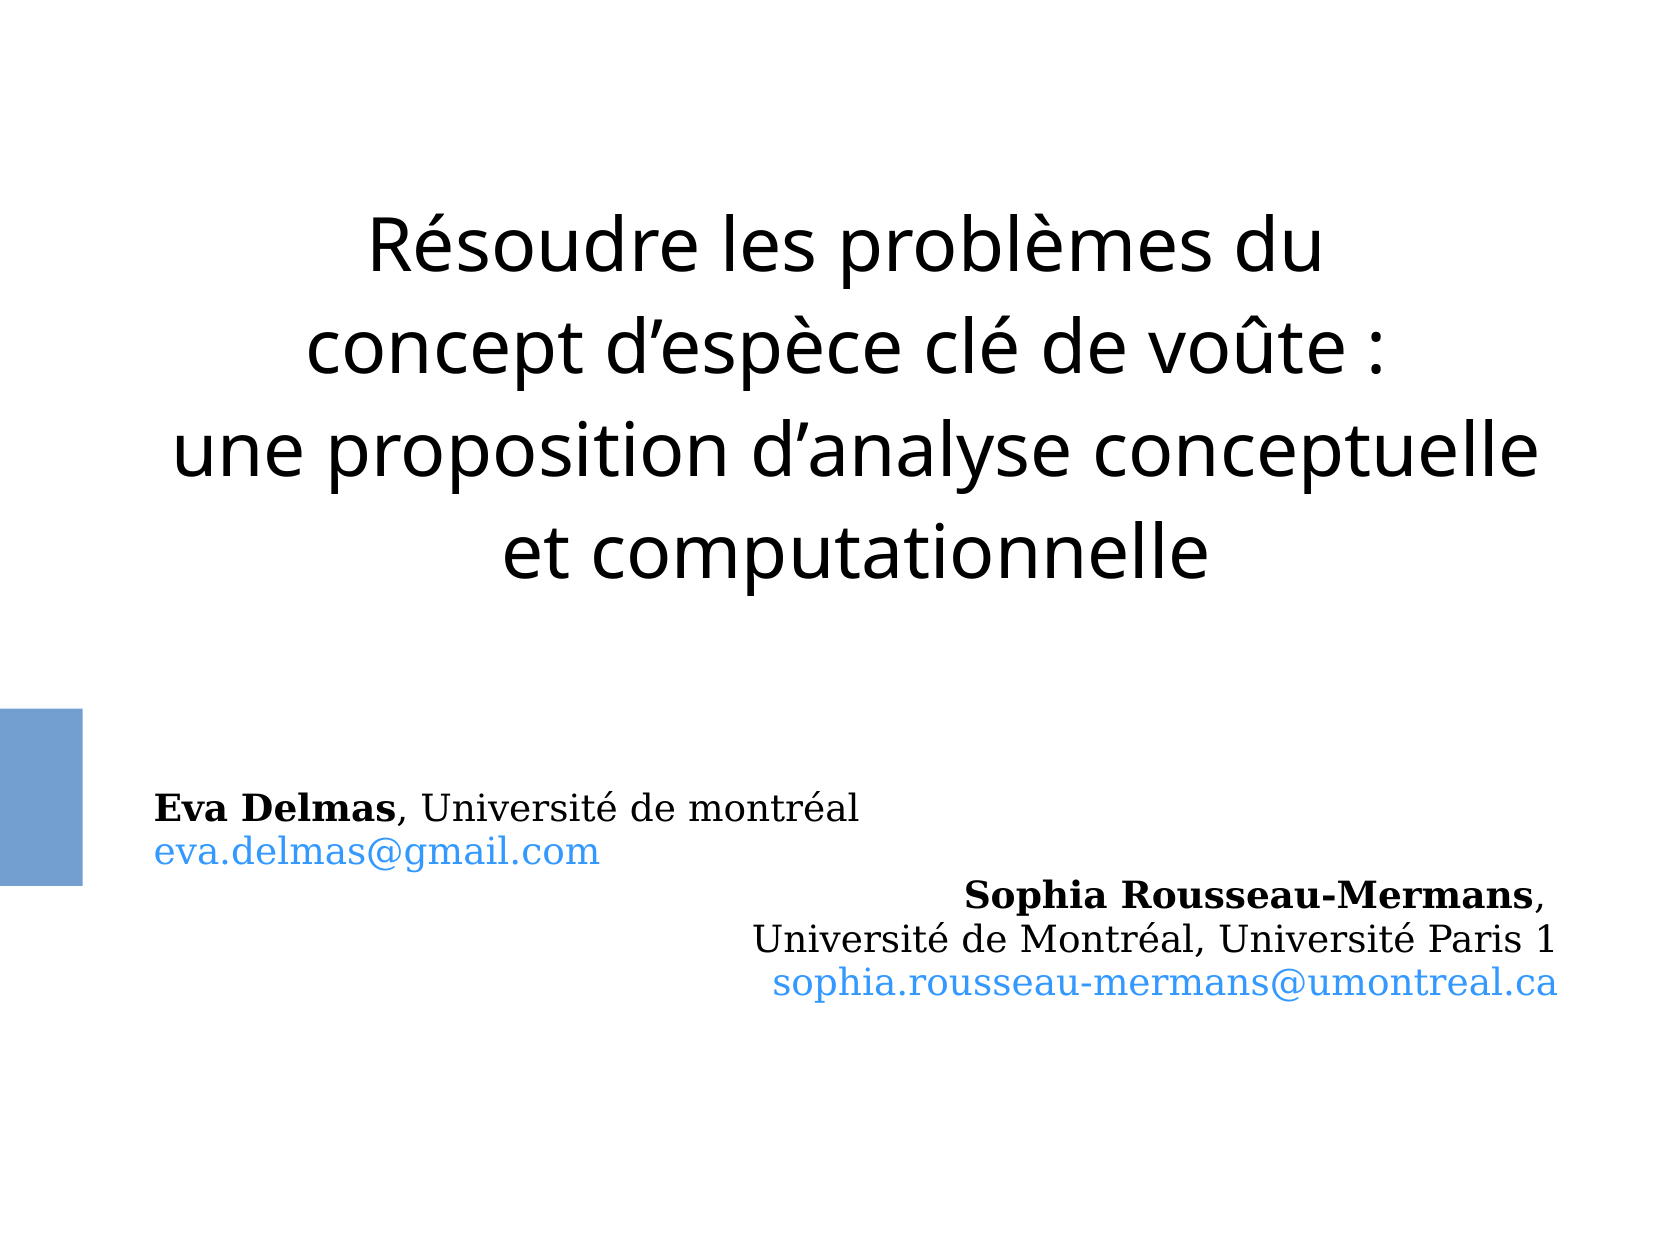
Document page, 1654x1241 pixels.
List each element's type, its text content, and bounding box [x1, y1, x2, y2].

subtitle Résoudre les problèmes du concept d’espèce clé de voûte : une proposition d’analyse conceptuelle et computationnelle Eva Delmas, Université de montréal eva.delmas@gmail.com Sophia Rousseau-Mermans, Université de Montréal, Université Paris 1 sophia.rousseau-mermans@umontreal.ca [153, 113, 1560, 1209]
